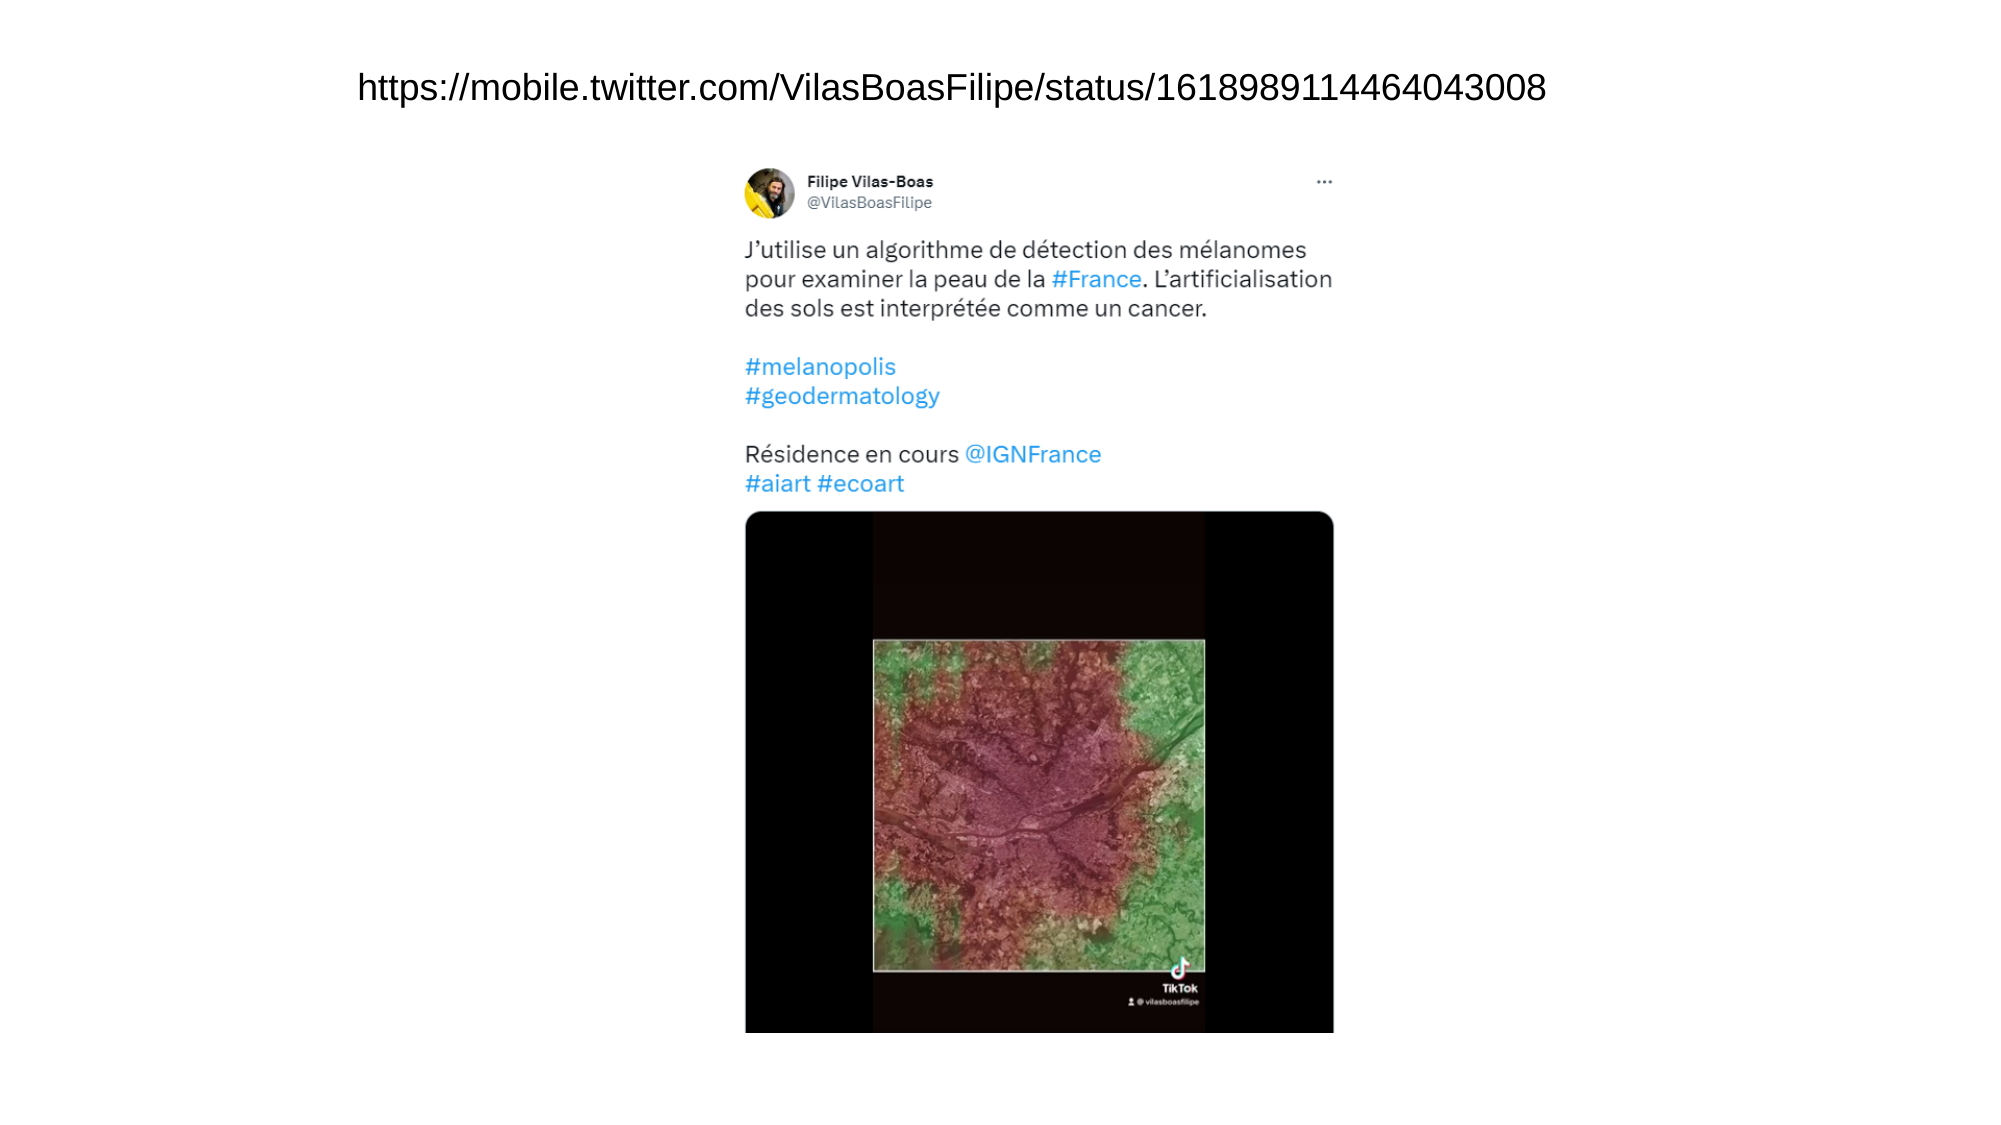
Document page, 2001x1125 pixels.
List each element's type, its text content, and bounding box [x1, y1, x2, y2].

picture [728, 159, 1347, 1033]
text_box https://mobile.twitter.com/VilasBoasFilipe/status/1618989114464043008 [342, 59, 1563, 116]
